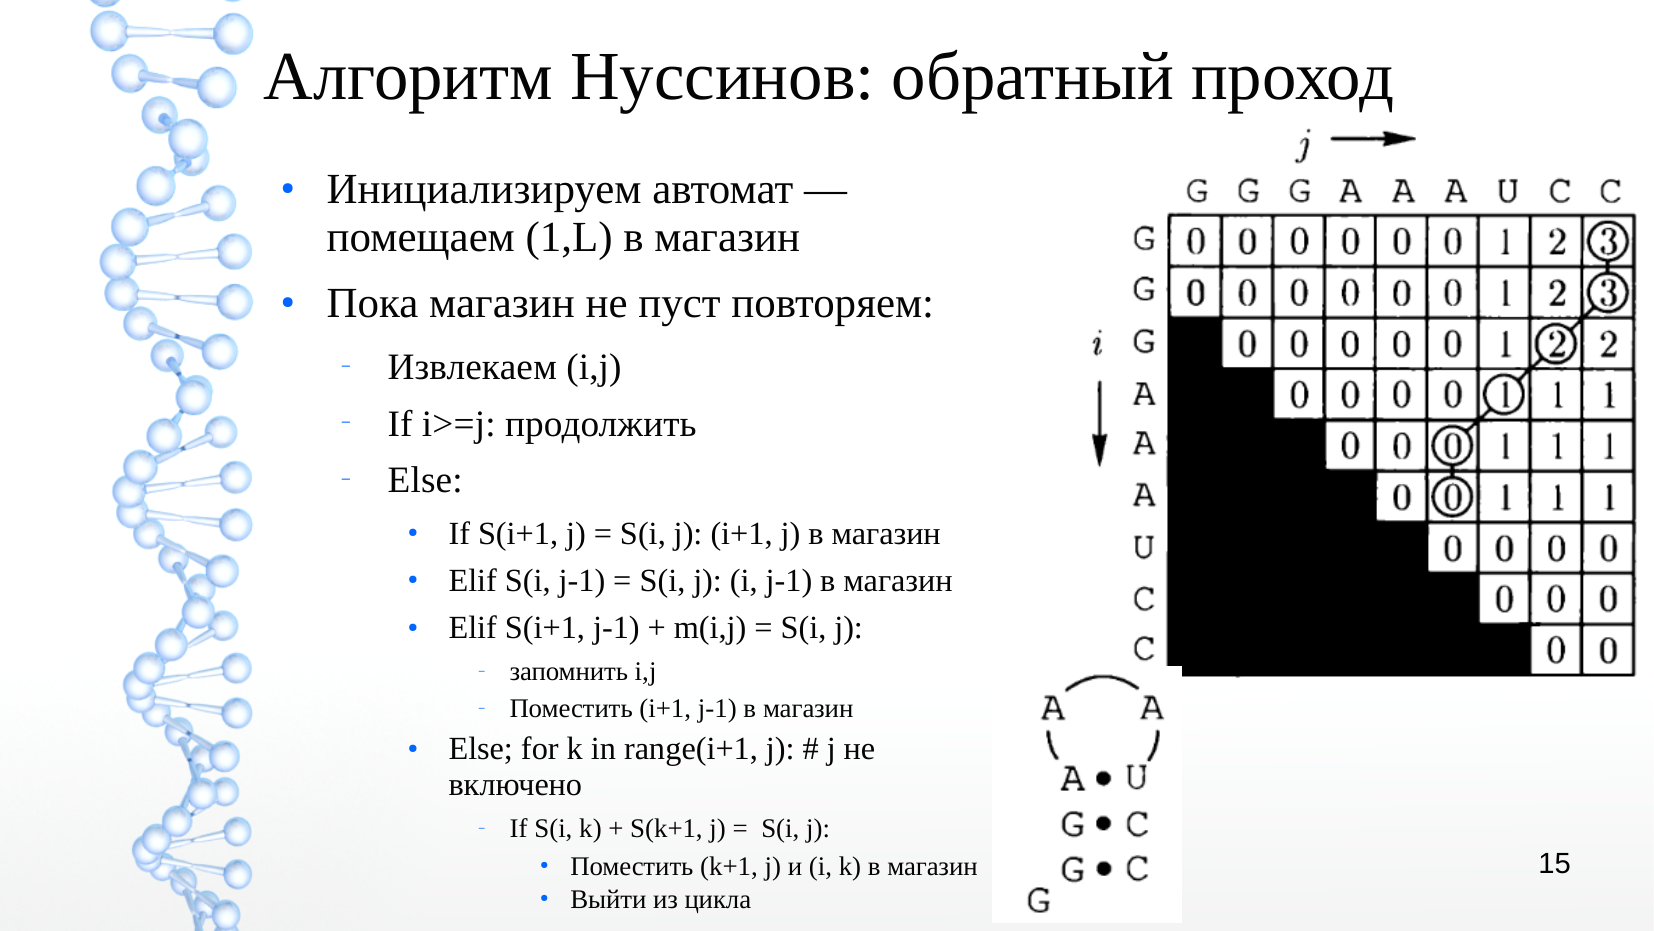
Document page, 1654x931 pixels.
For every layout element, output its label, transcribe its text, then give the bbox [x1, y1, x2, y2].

title Алгоритм Нуссинов: обратный проход [165, 0, 1495, 154]
picture [0, 0, 1654, 931]
list Инициализируем автомат — помещаем (1,L) в магазин Пока магазин не пуст повторяем: Извлекаем (i,j) If i>=j: продолжить Else: If S(i+1, j) = S(i, j): (i+1, j) в магазин Elif S(i, j-1) = S(i, j): (i, j-1) в магазин Elif S(i+1, j-1) + m(i,j) = S(i, j): запомнить i,j Поместить (i+1, j-1) в магазин Else; for k in range(i+1, j): # j не включено If S(i, k) + S(k+1, j) = S(i, j): Поместить (k+1, j) и (i, k) в магазин Выйти из цикла [265, 165, 1004, 922]
